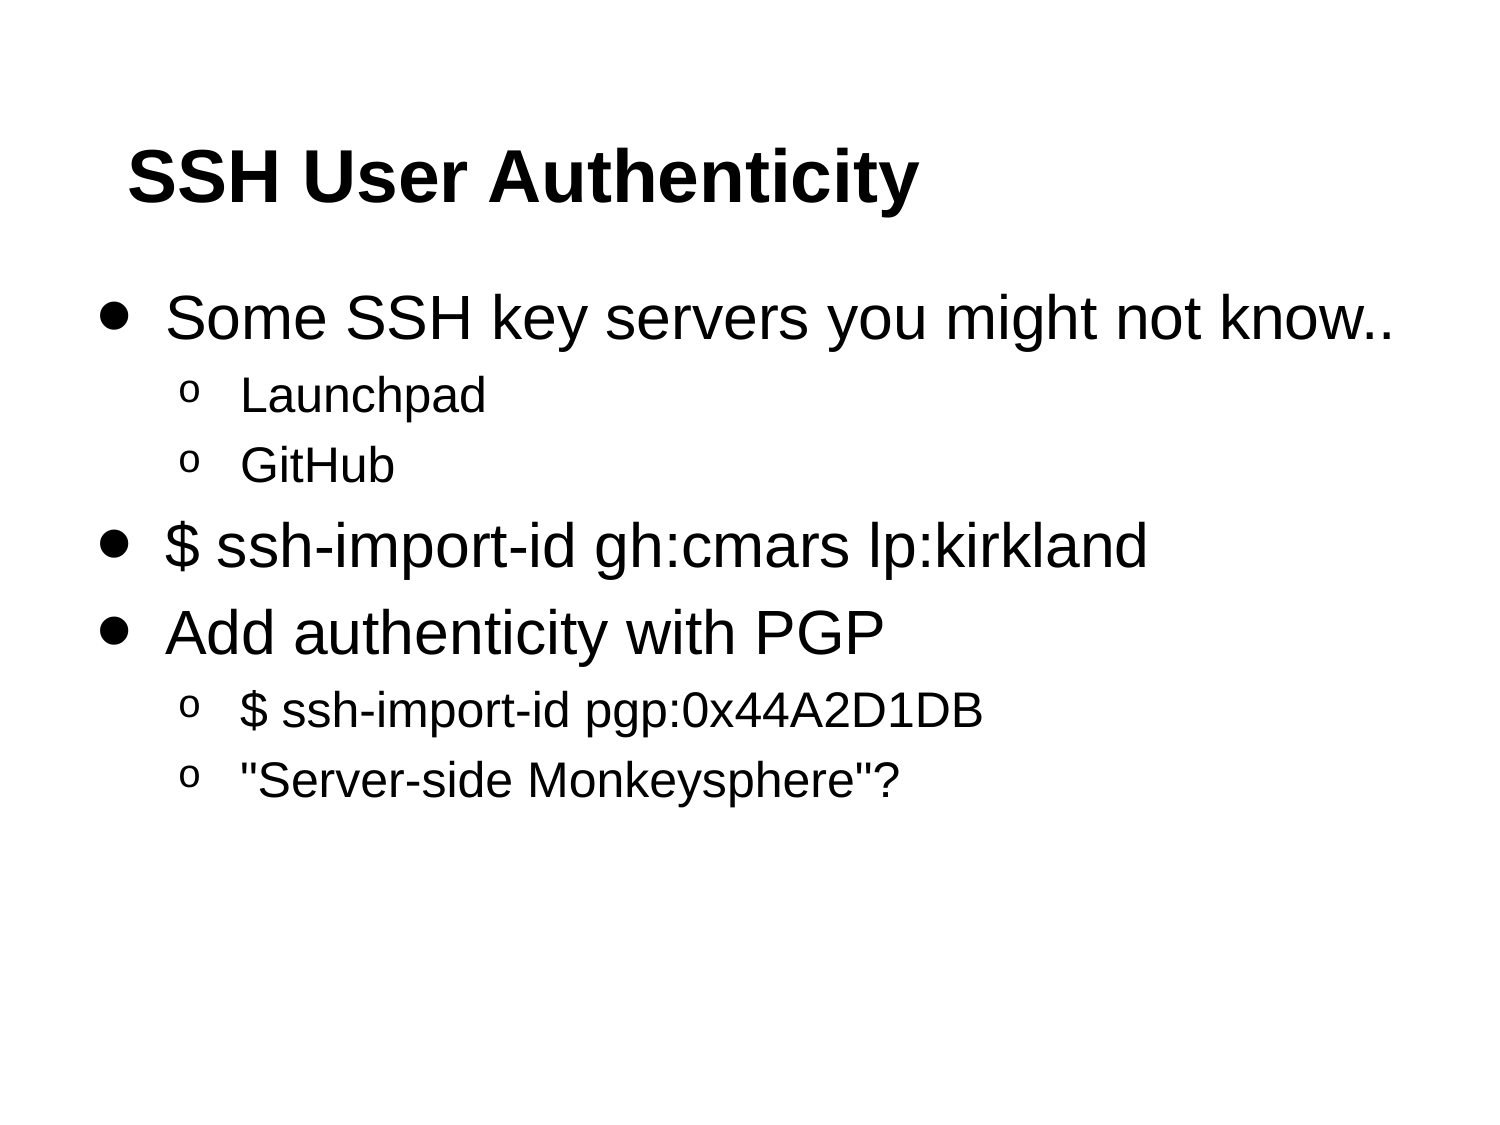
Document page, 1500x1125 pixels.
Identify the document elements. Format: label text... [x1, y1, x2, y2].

title SSH User Authenticity [75, 45, 1425, 233]
list Some SSH key servers you might not know.. Launchpad GitHub $ ssh-import-id gh:cmars lp:kirkland Add authenticity with PGP $ ssh-import-id pgp:0x44A2D1DB "Server-side Monkeysphere"? [75, 262, 1425, 1078]
